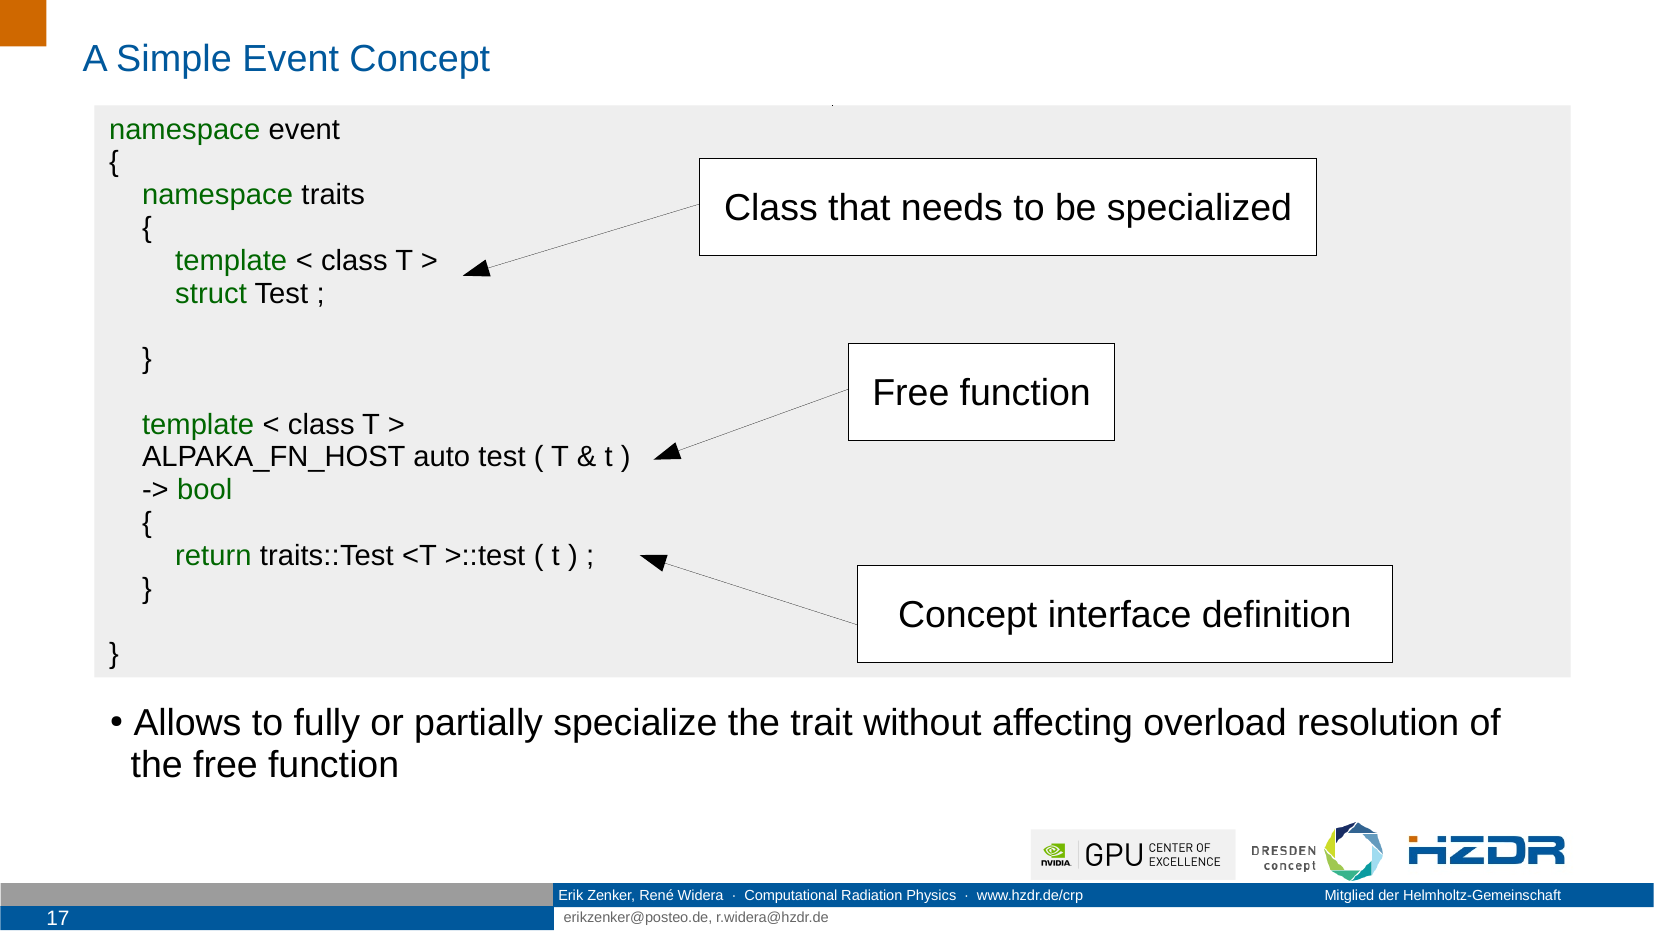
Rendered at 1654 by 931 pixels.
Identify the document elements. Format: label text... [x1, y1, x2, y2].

picture [1017, 815, 1249, 894]
picture [1252, 822, 1383, 881]
text_box namespace event { namespace traits { template < class T > struct Test ; } template < class T > ALPAKA_FN_HOST auto test ( T & t ) -> bool { return traits::Test <T >::test ( t ) ; } } [94, 105, 1571, 678]
picture [1386, 819, 1582, 881]
title A Simple Event Concept [82, 36, 1571, 143]
text_box Allows to fully or partially specialize the trait without affecting overload resolution of the free function [95, 694, 1564, 793]
text_box Concept interface definition [857, 565, 1393, 663]
text_box Class that needs to be specialized [699, 158, 1317, 256]
text_box Free function [848, 343, 1115, 441]
